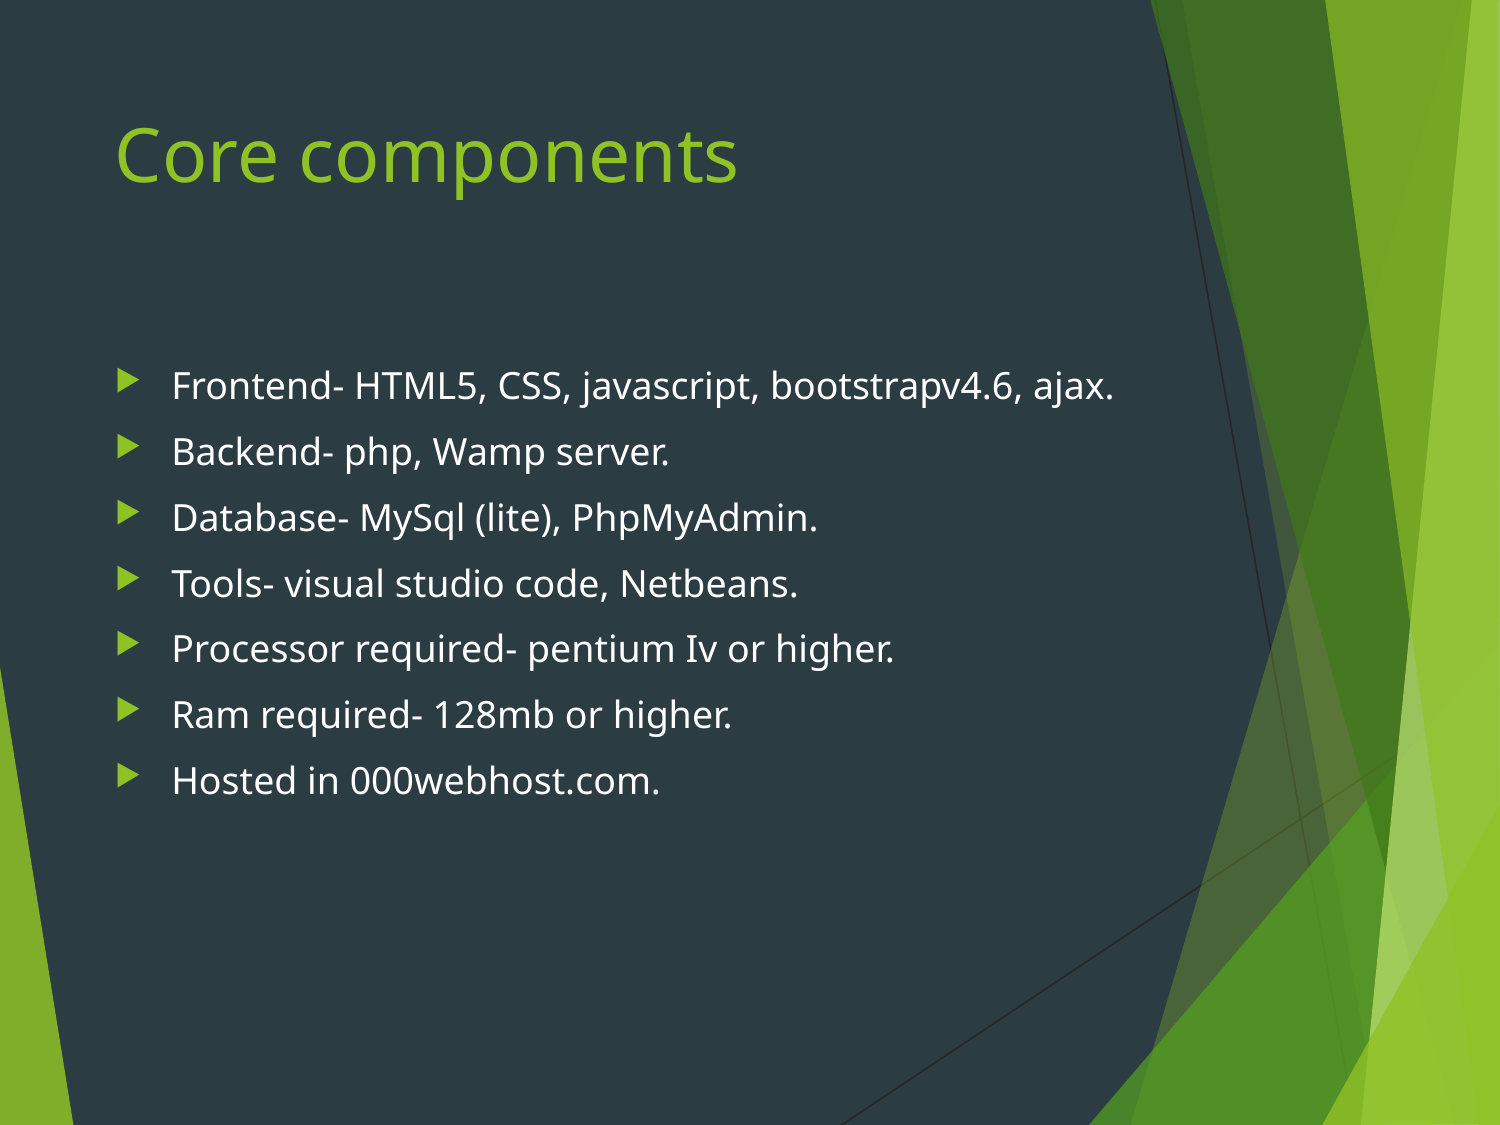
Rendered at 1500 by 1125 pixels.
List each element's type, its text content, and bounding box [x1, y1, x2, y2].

list Frontend- HTML5, CSS, javascript, bootstrapv4.6, ajax. Backend- php, Wamp server. Database- MySql (lite), PhpMyAdmin. Tools- visual studio code, Netbeans. Processor required- pentium Iv or higher. Ram required- 128mb or higher. Hosted in 000webhost.com. [99, 354, 1142, 992]
title Core components [99, 99, 1142, 317]
